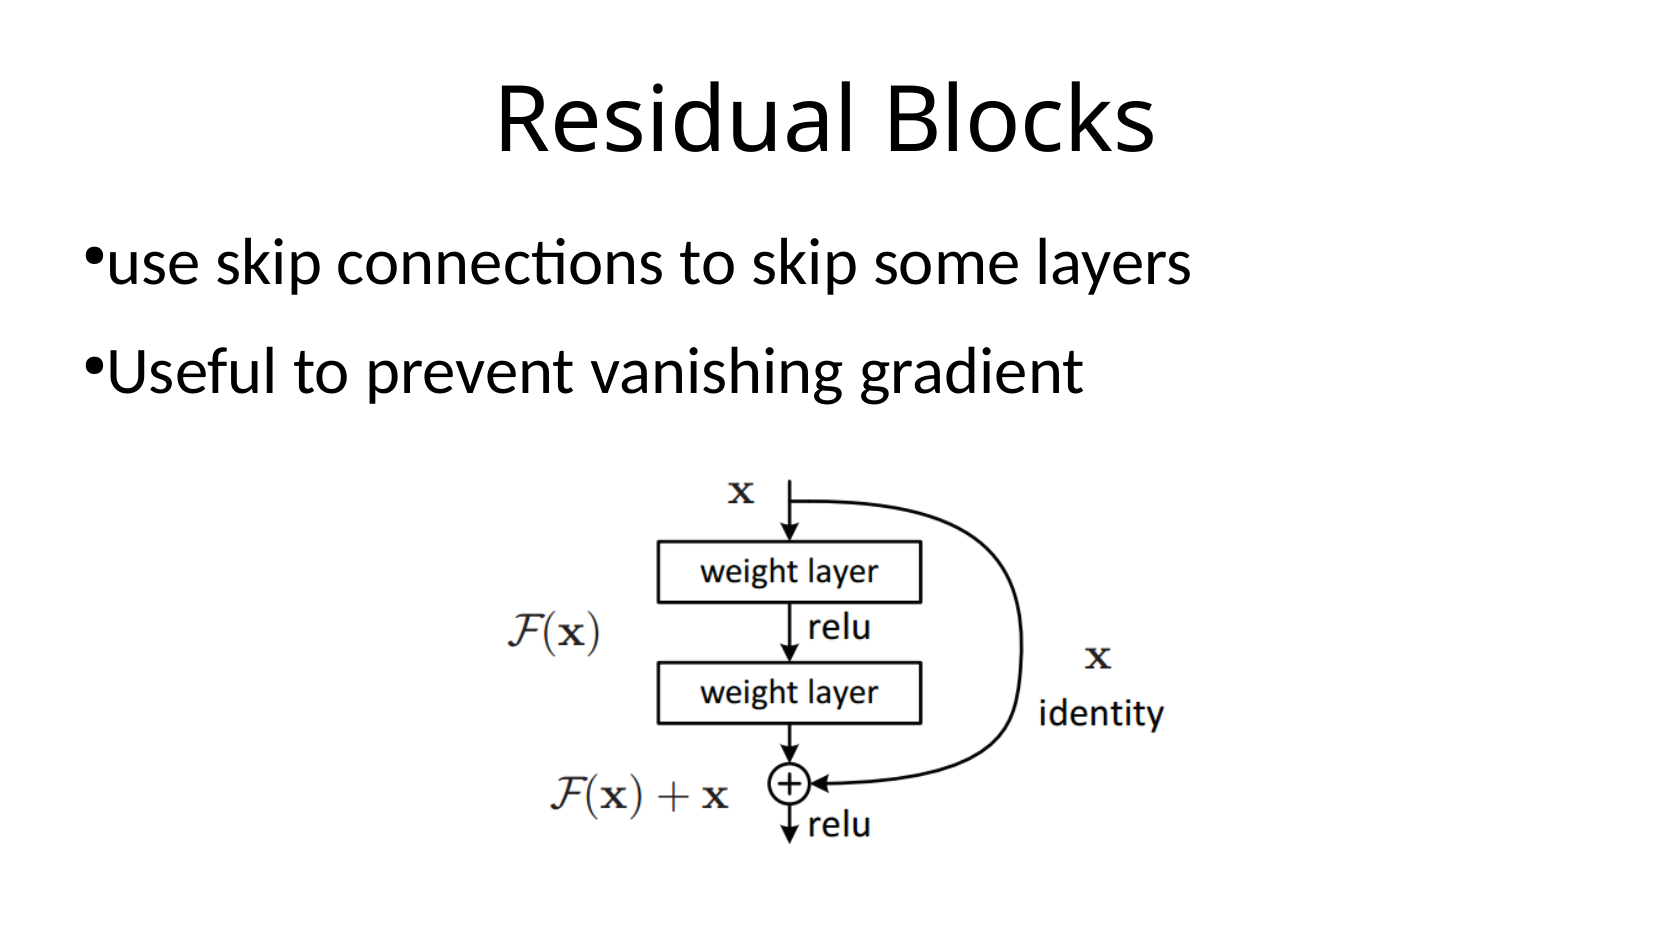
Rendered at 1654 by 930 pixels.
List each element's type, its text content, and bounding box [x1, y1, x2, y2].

picture [475, 450, 1178, 856]
list use skip connections to skip some layers Useful to prevent vanishing gradient [82, 217, 1571, 757]
title Residual Blocks [82, 37, 1571, 193]
